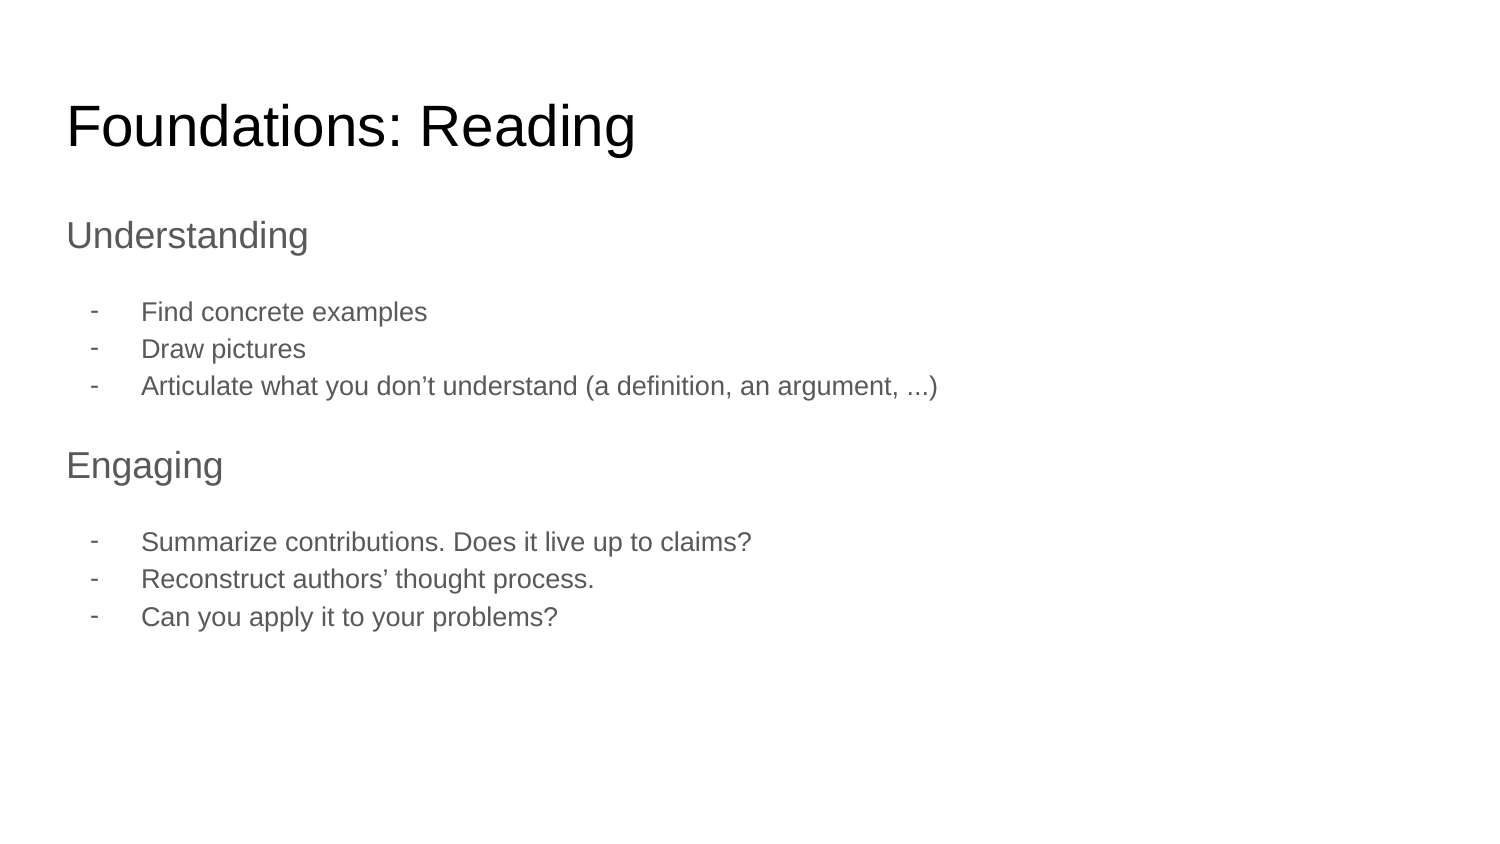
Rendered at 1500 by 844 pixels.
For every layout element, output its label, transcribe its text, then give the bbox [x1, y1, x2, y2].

title Foundations: Reading [51, 72, 1449, 167]
list Understanding Find concrete examples Draw pictures Articulate what you don’t understand (a definition, an argument, ...) Engaging Summarize contributions. Does it live up to claims? Reconstruct authors’ thought process. Can you apply it to your problems? [51, 189, 1449, 750]
